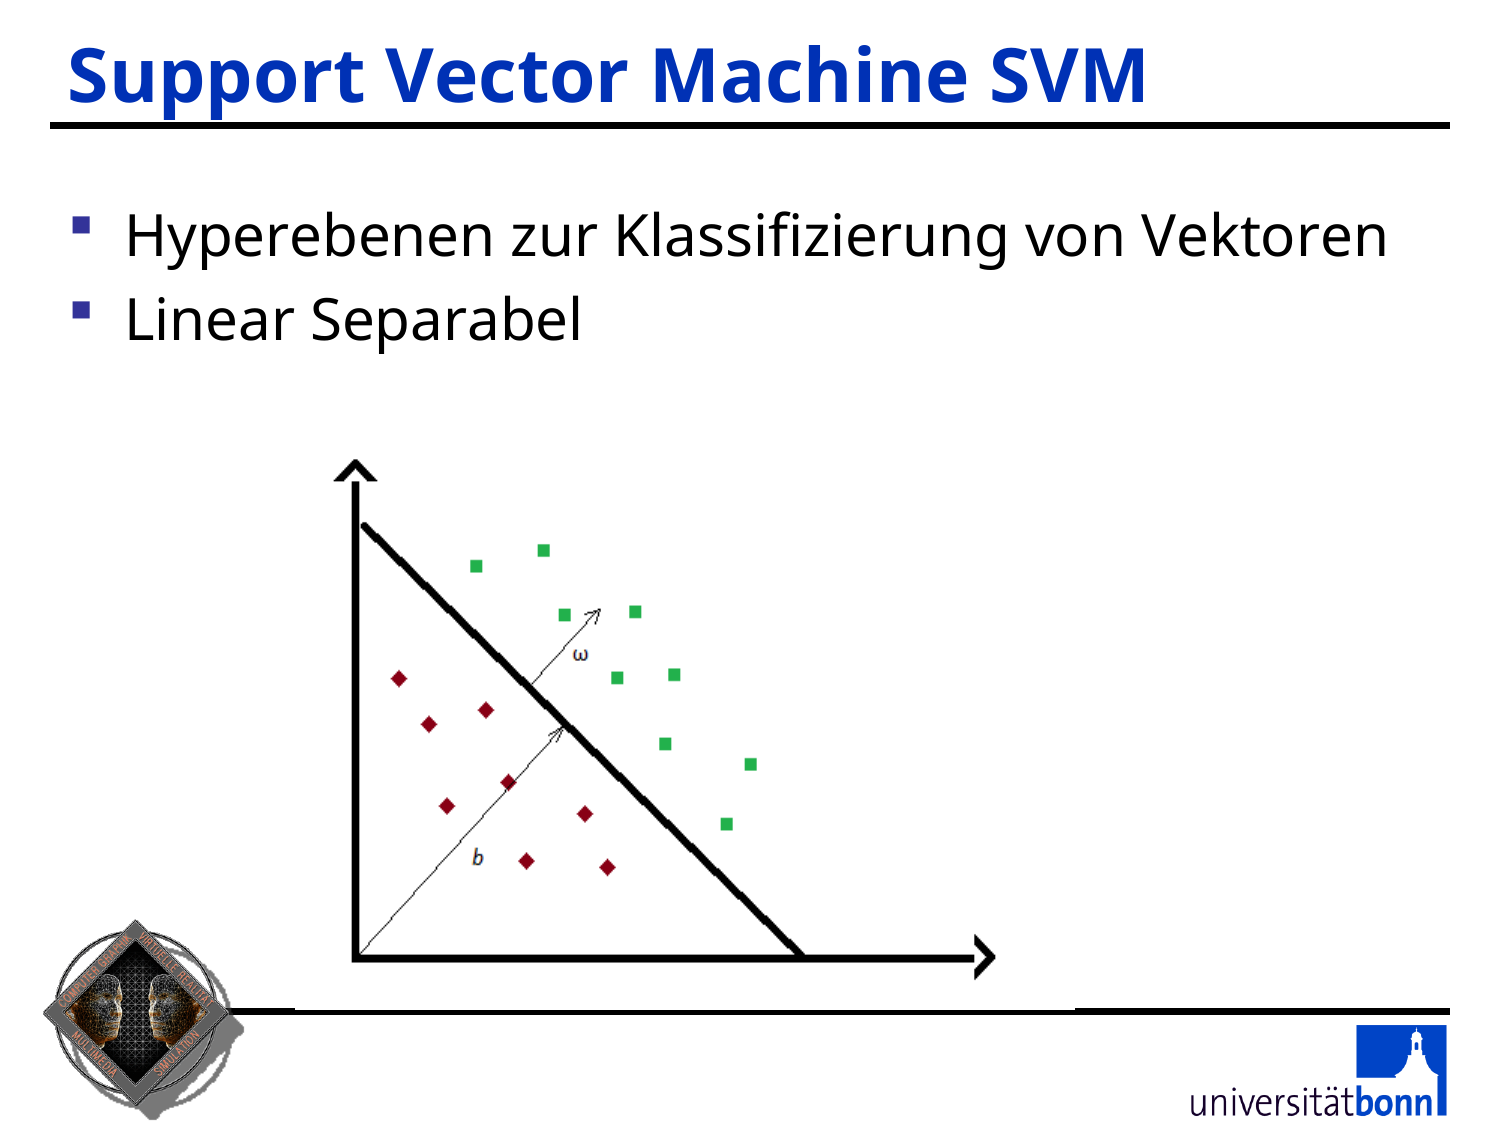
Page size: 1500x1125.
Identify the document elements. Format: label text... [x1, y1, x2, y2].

picture [1189, 1023, 1448, 1117]
picture [41, 917, 229, 1106]
picture [295, 425, 1075, 1010]
title Support Vector Machine SVM [53, 18, 1447, 126]
list Hyperebenen zur Klassifizierung von Vektoren Linear Separabel [53, 189, 1430, 372]
